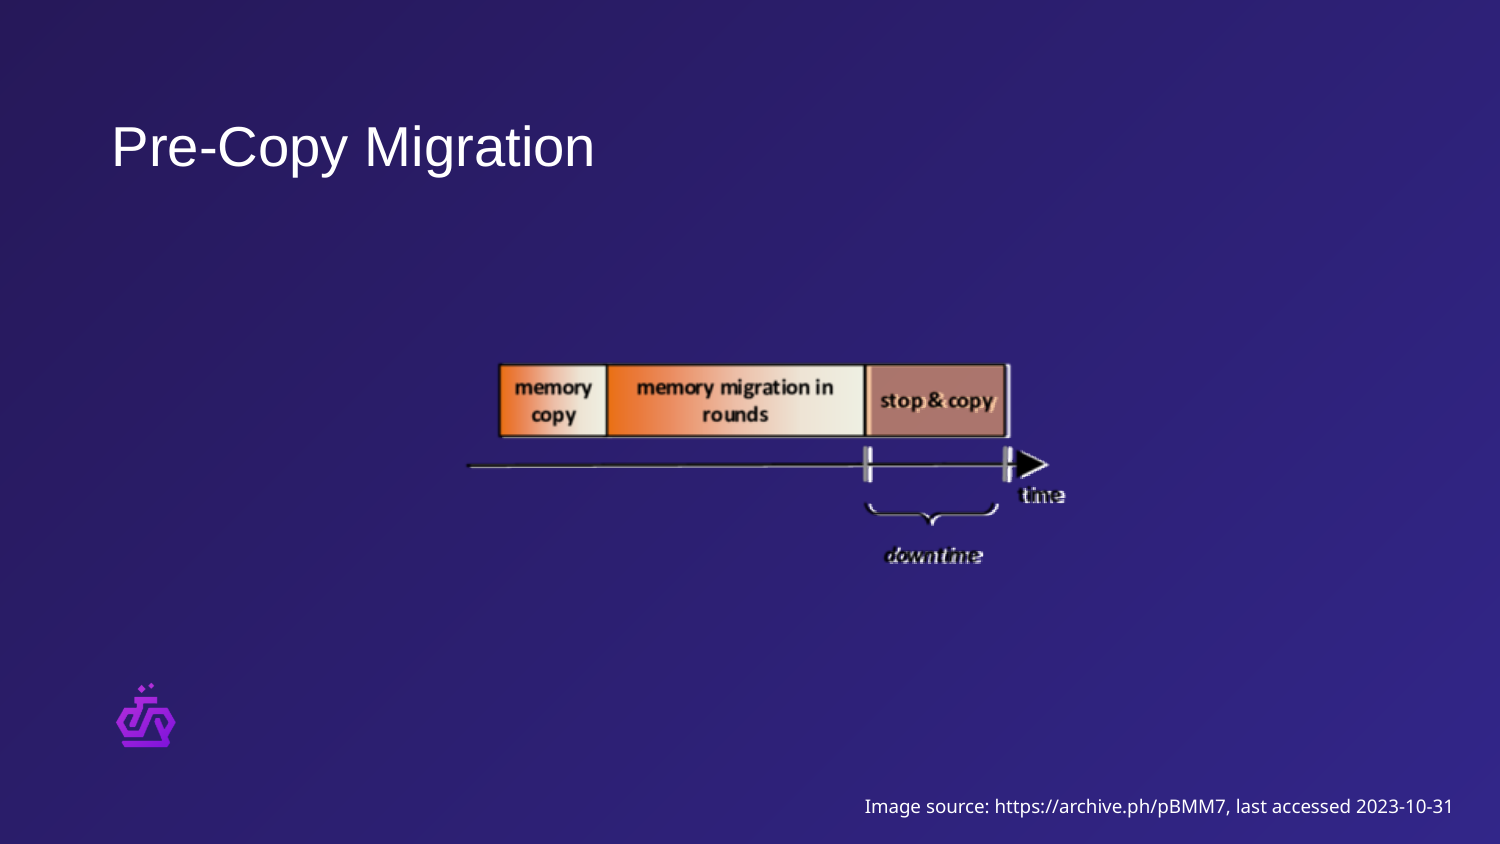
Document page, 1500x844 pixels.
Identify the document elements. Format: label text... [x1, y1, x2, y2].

picture [96, 661, 188, 773]
text_box Pre-Copy Migration [96, 77, 1419, 210]
text_box Image source: https://archive.ph/pBMM7, last accessed 2023-10-31 [228, 753, 1469, 844]
picture [420, 347, 1095, 617]
